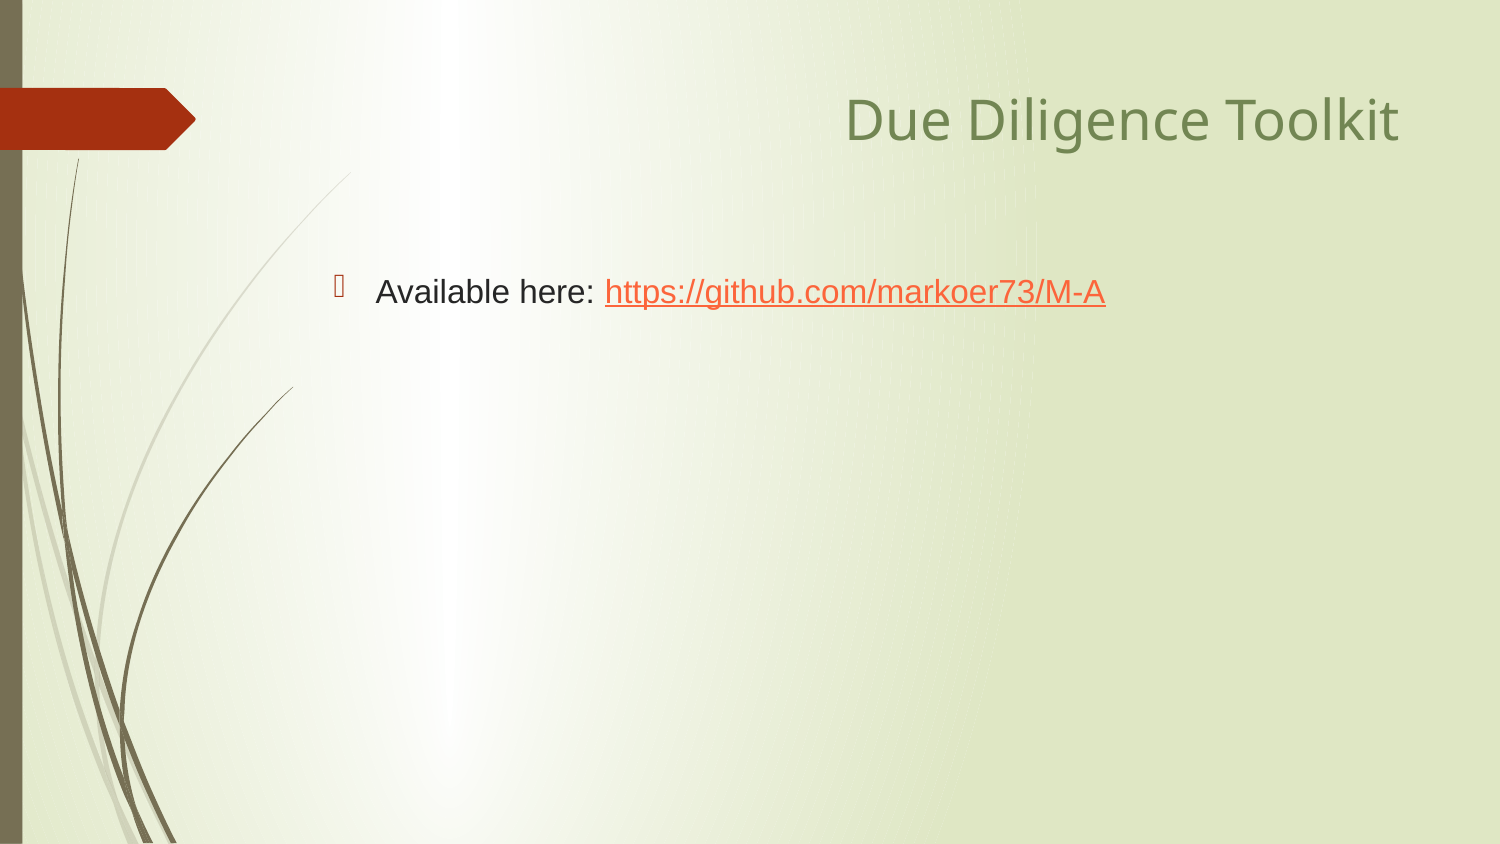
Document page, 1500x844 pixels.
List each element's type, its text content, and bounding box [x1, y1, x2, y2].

title Due Diligence Toolkit [319, 76, 1416, 235]
list Available here: https://github.com/markoer73/M-A [318, 262, 1416, 728]
